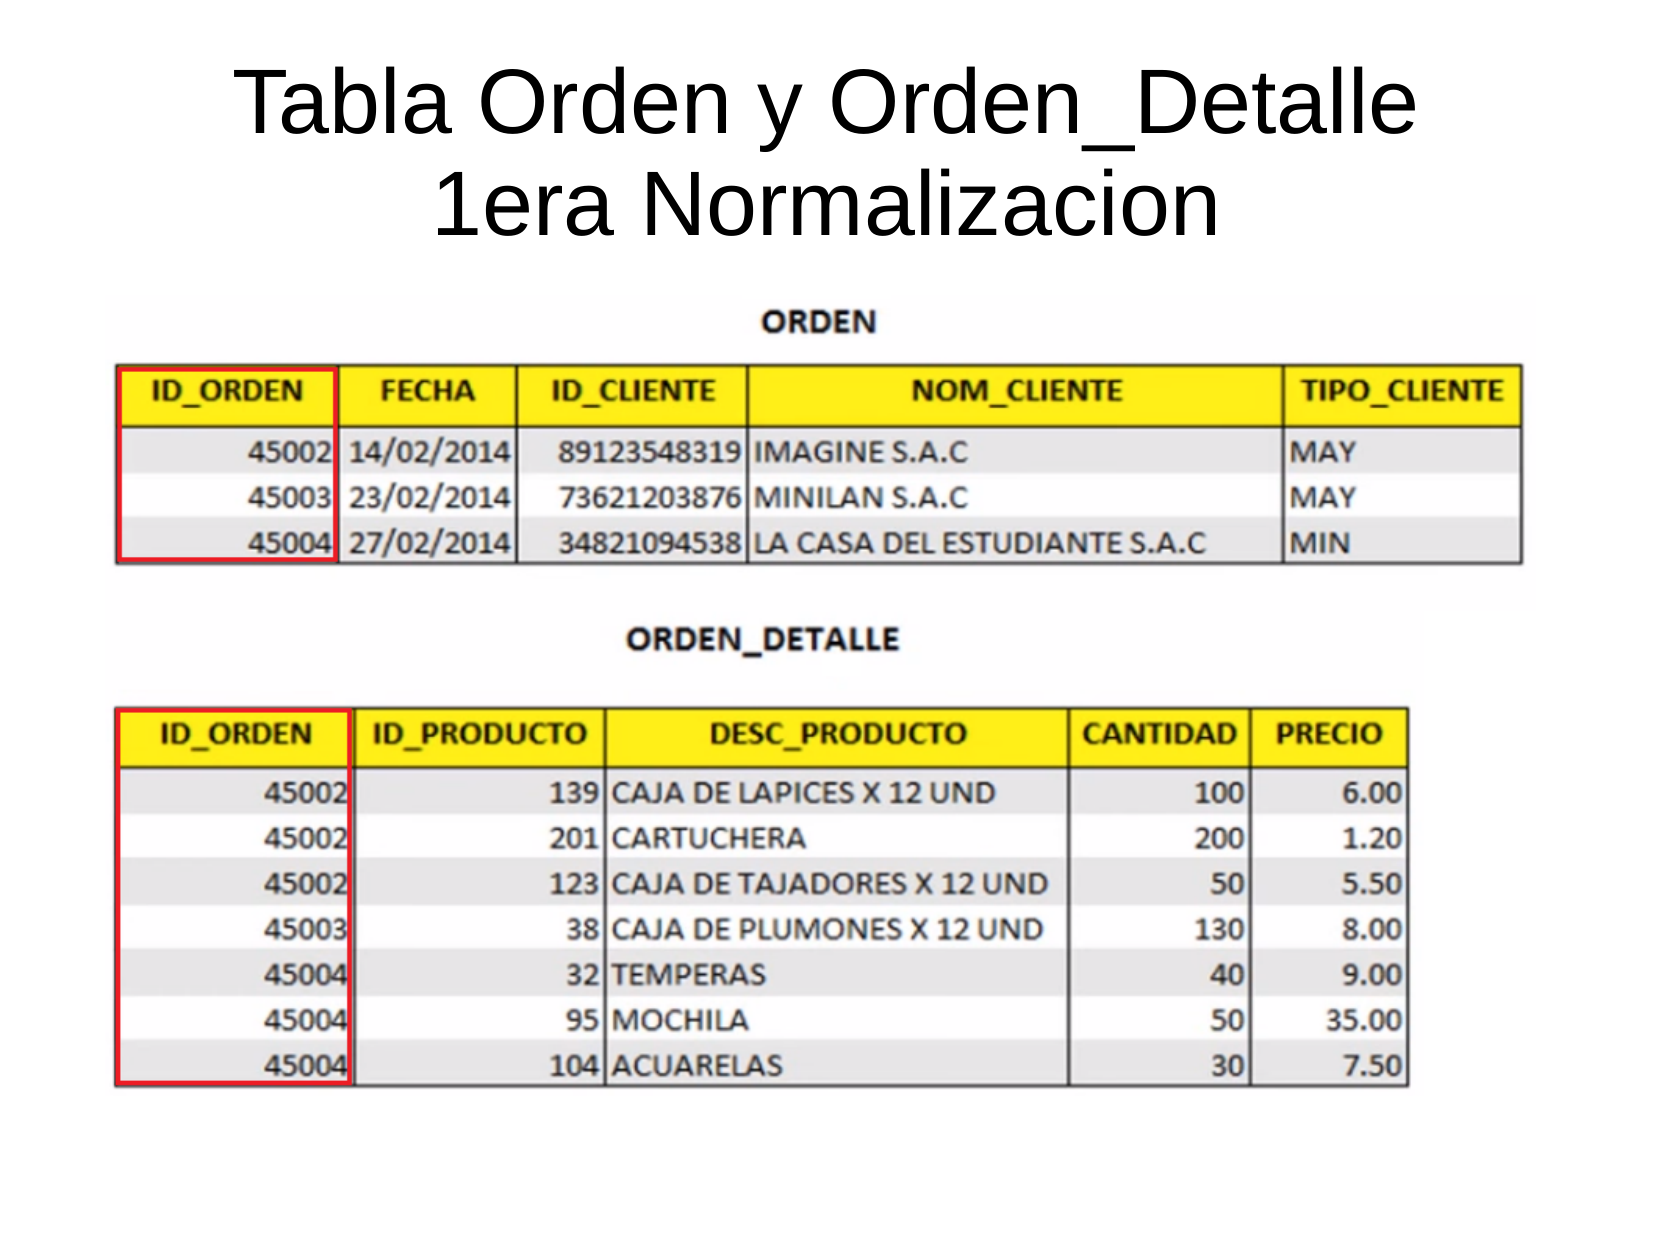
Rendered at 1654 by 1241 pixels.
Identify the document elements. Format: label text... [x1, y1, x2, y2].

picture [105, 295, 1536, 1096]
title Tabla Orden y Orden_Detalle 1era Normalizacion [82, 49, 1571, 257]
